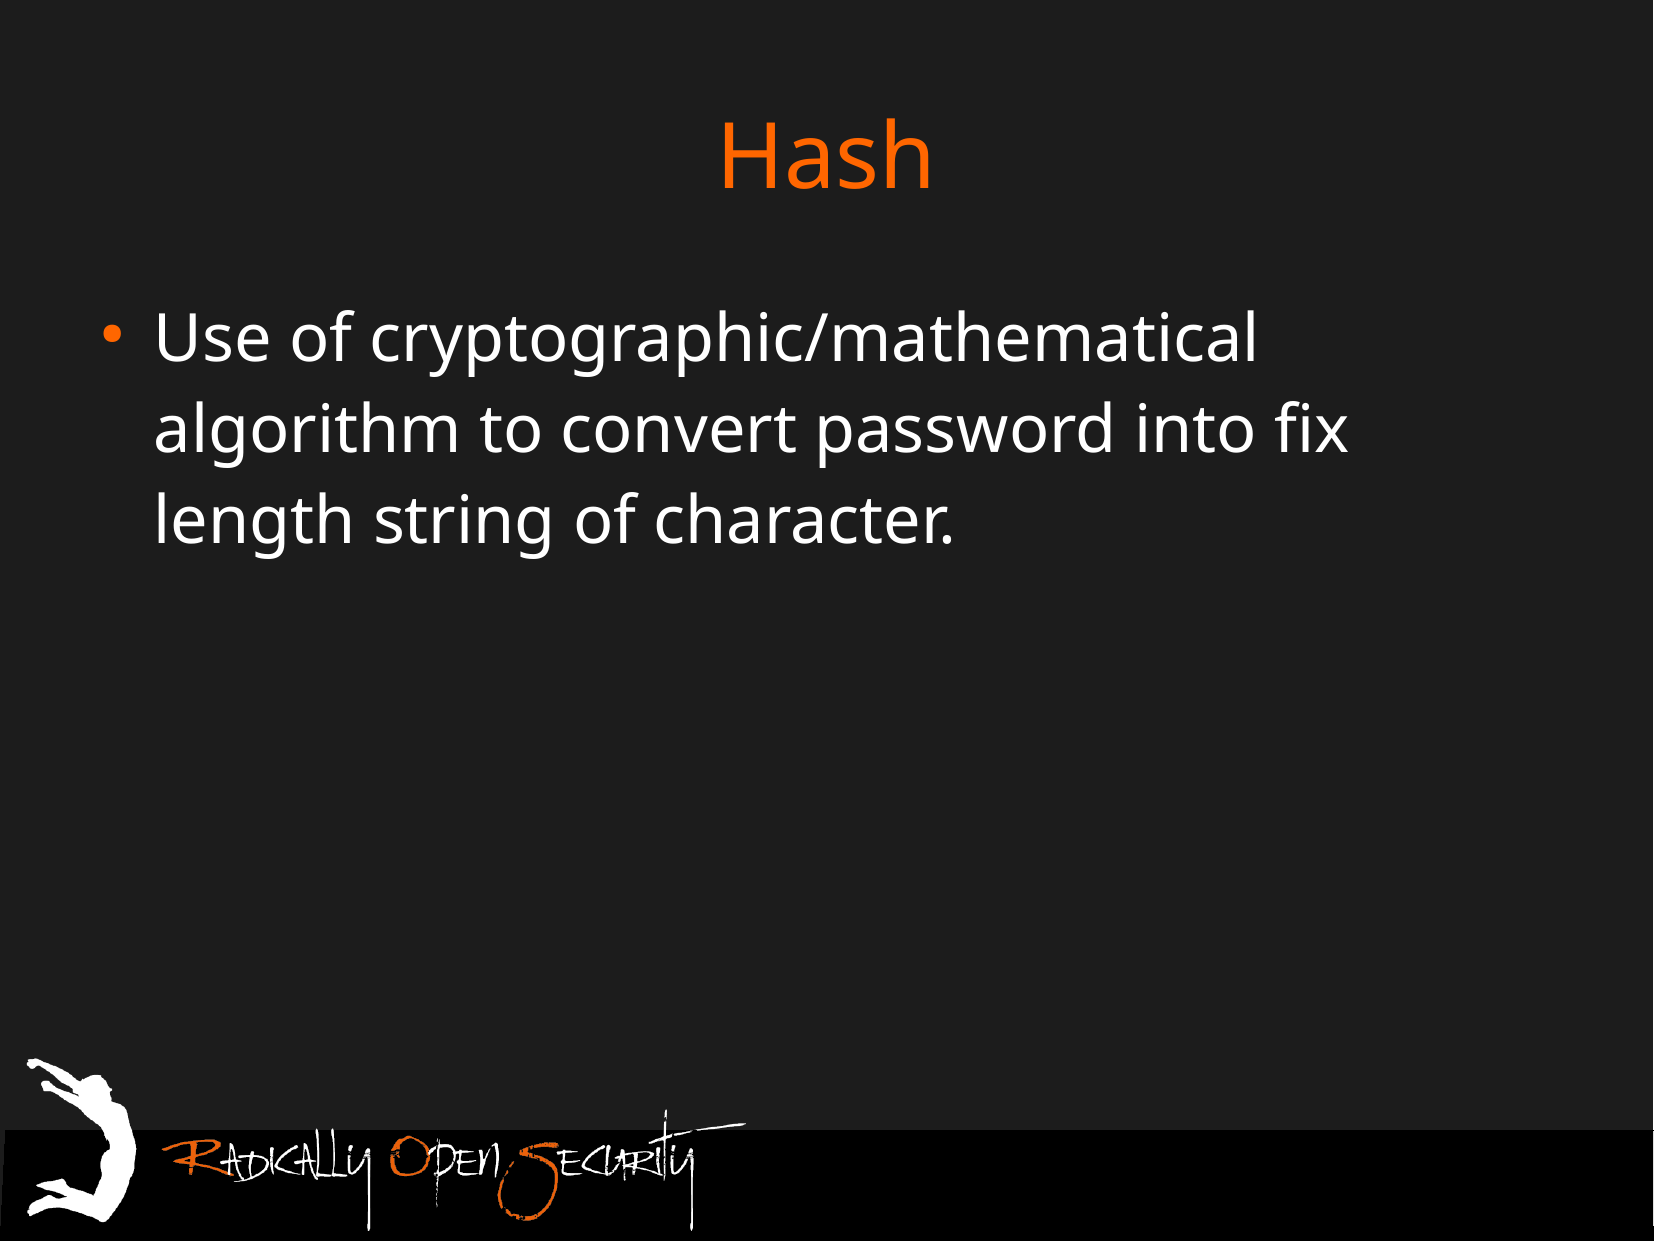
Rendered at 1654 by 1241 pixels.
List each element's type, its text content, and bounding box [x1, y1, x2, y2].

title Hash [82, 49, 1571, 257]
list Use of cryptographic/mathematical algorithm to convert password into fix length string of character. [82, 290, 1571, 1079]
picture [0, 1022, 778, 1241]
